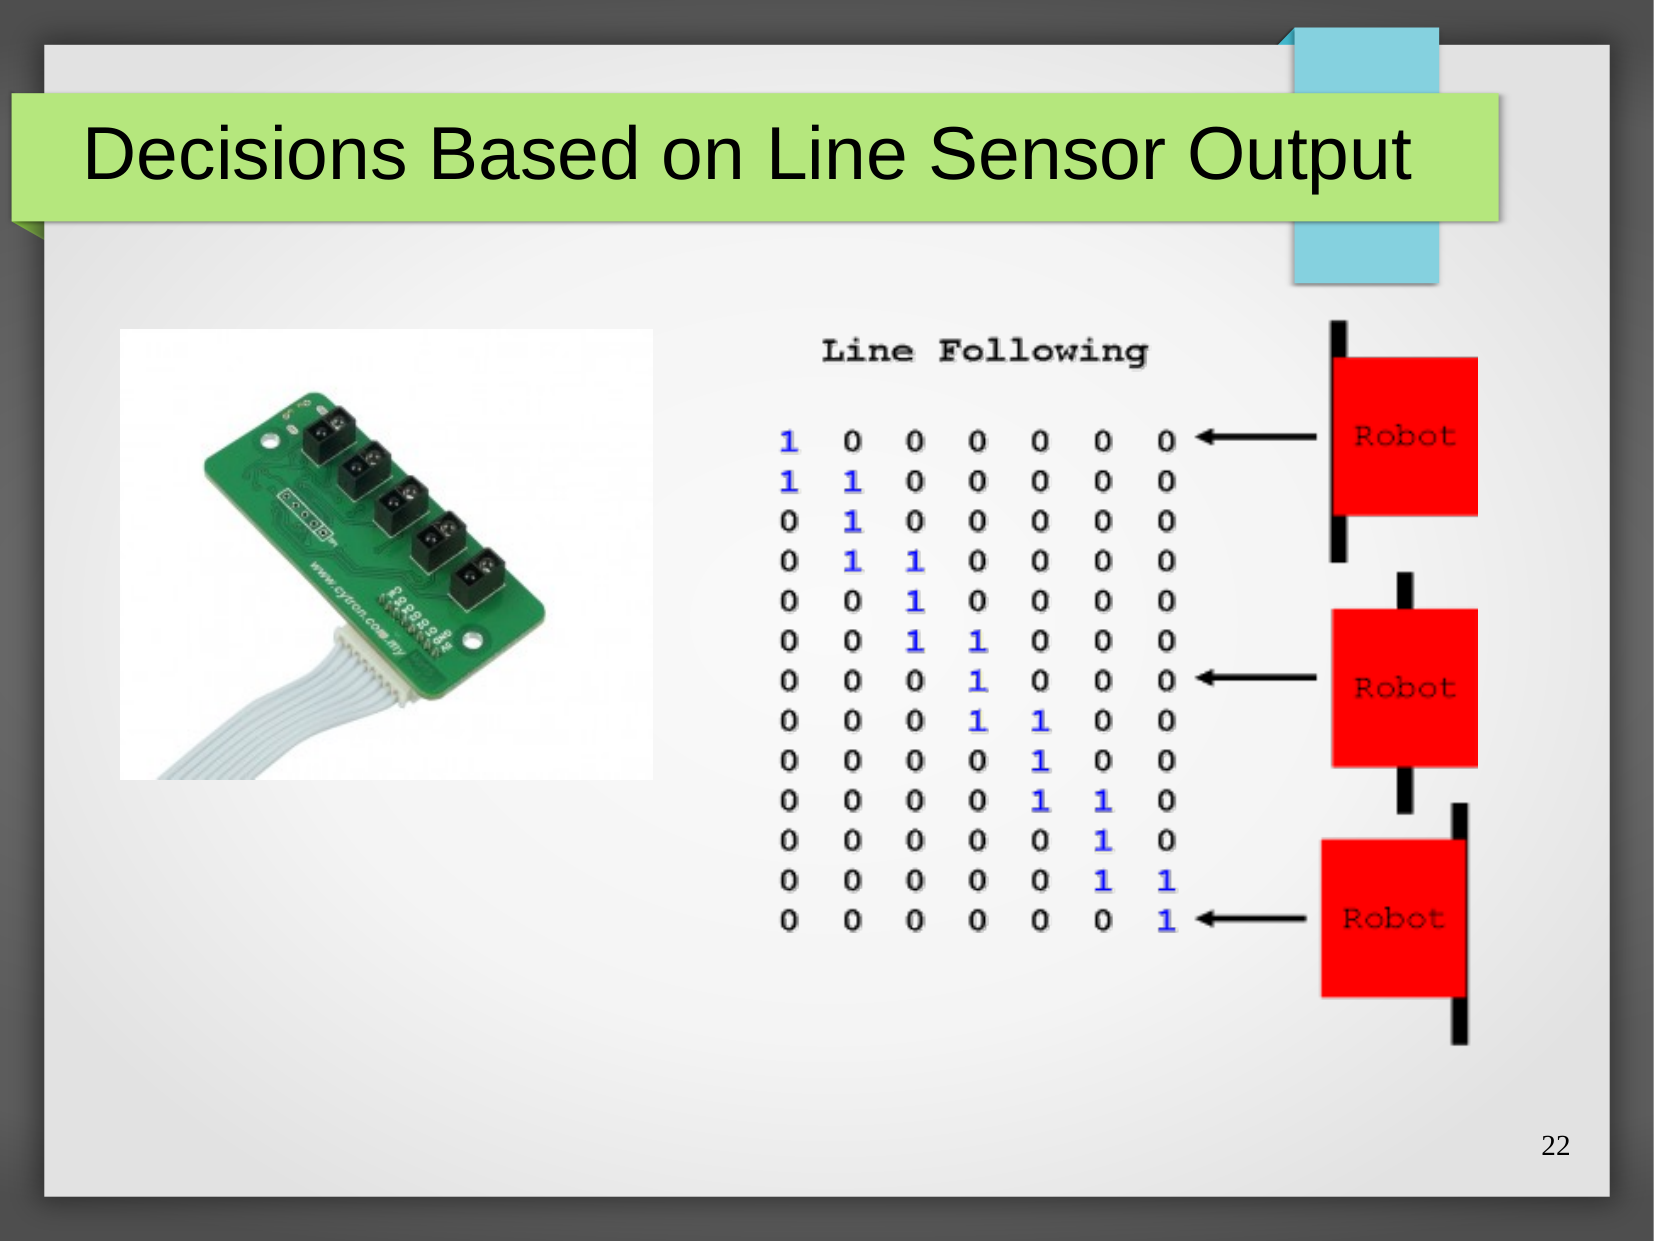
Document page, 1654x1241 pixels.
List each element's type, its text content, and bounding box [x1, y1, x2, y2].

picture [0, 0, 1654, 1241]
title Decisions Based on Line Sensor Output [82, 69, 1456, 238]
